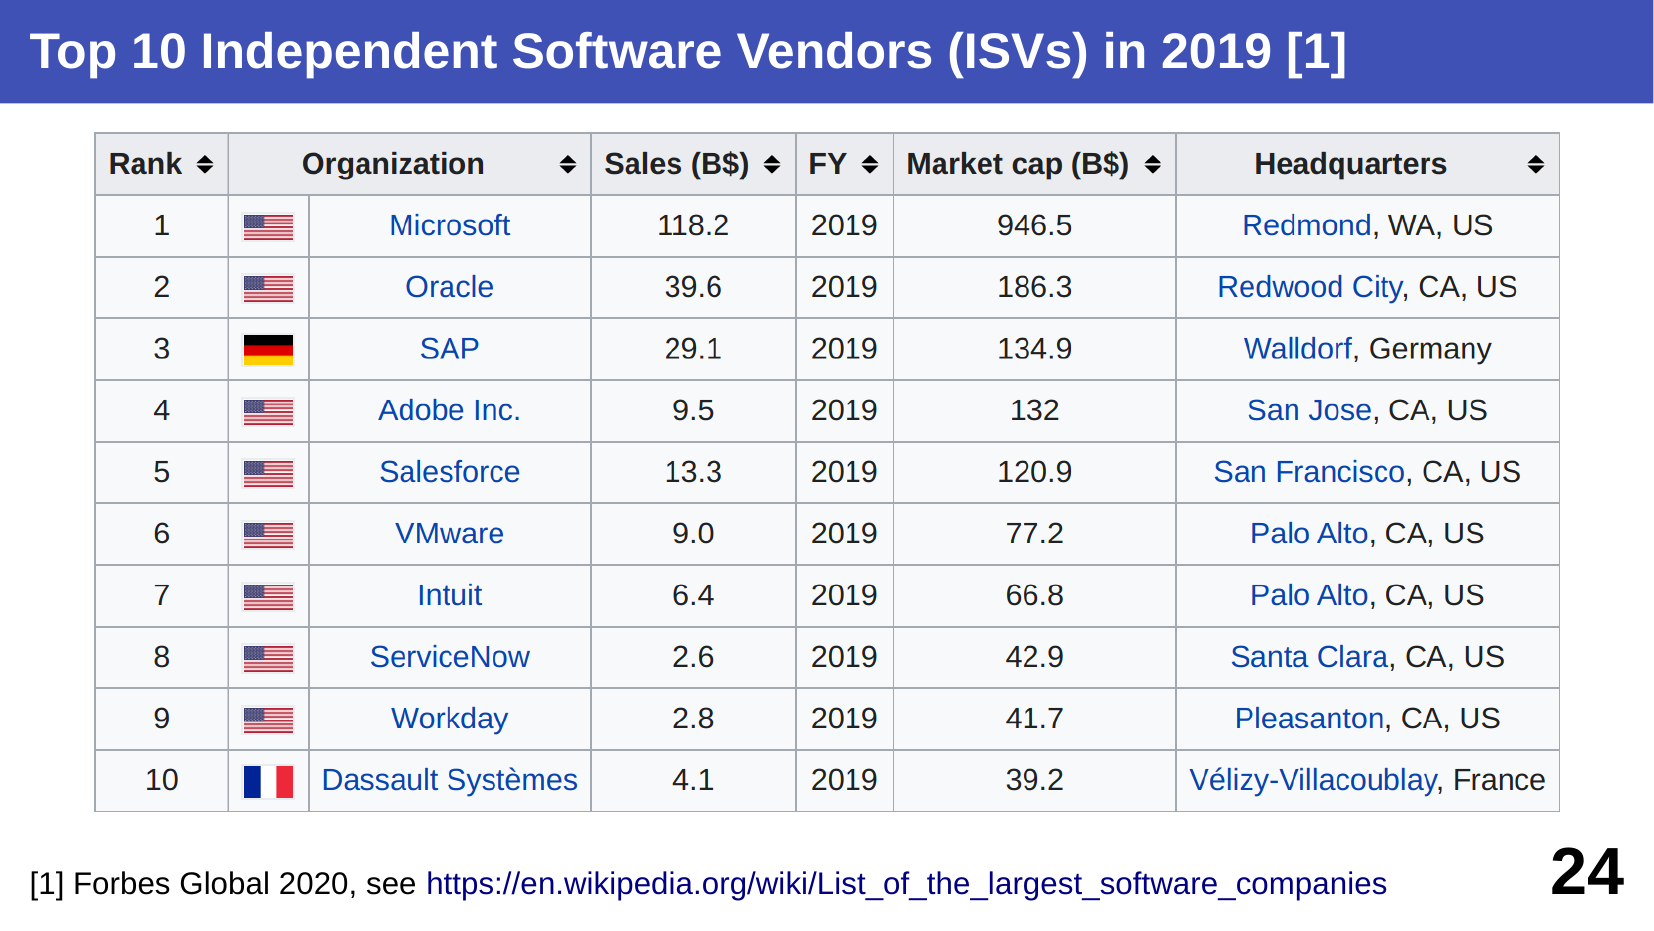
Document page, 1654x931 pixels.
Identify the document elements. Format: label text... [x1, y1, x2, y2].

text_box [1] Forbes Global 2020, see https://en.wikipedia.org/wiki/List_of_the_largest_software_companies [0, 812, 1536, 931]
picture [94, 132, 1560, 813]
title Top 10 Independent Software Vendors (ISVs) in 2019 [1] [0, 0, 1654, 104]
